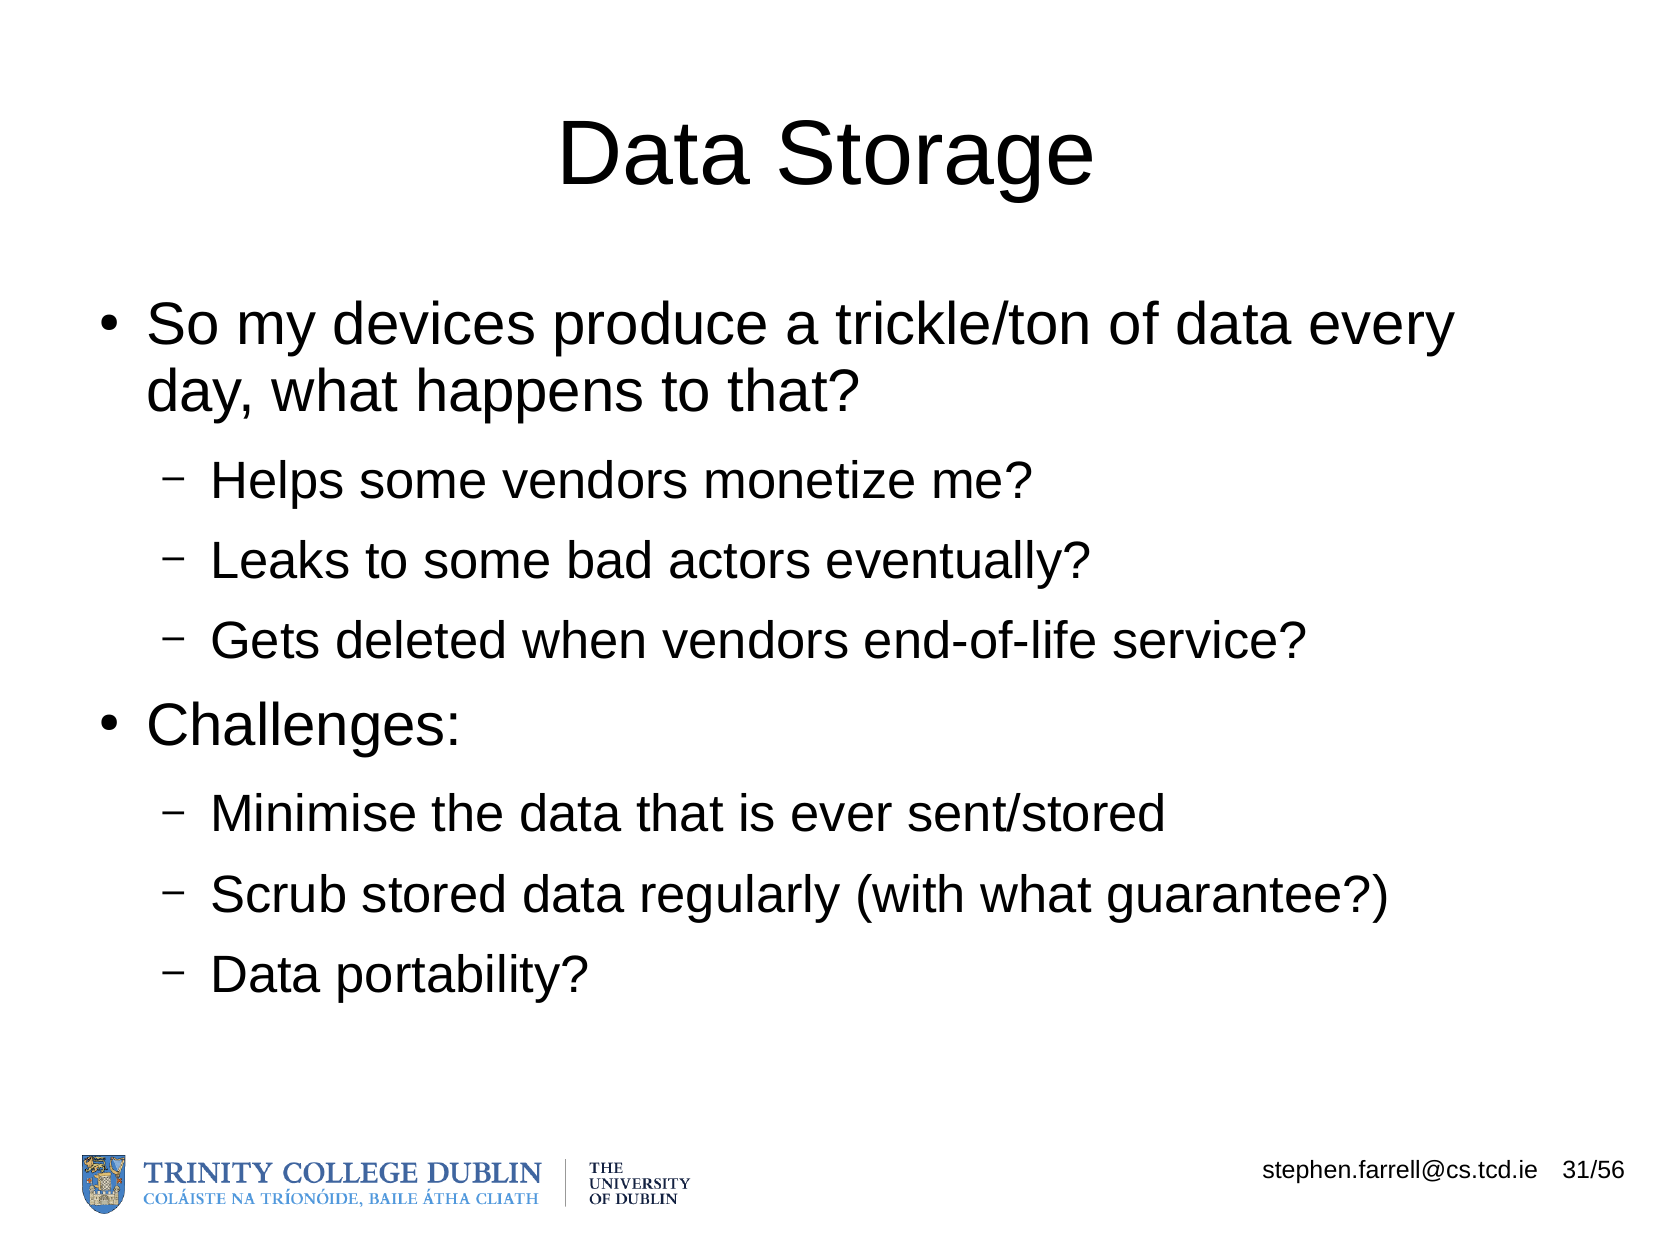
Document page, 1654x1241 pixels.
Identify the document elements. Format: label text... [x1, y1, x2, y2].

title Data Storage [82, 49, 1571, 257]
list So my devices produce a trickle/ton of data every day, what happens to that? Helps some vendors monetize me? Leaks to some bad actors eventually? Gets deleted when vendors end-of-life service? Challenges: Minimise the data that is ever sent/stored Scrub stored data regularly (with what guarantee?) Data portability? [82, 290, 1571, 1010]
picture [82, 1155, 694, 1214]
